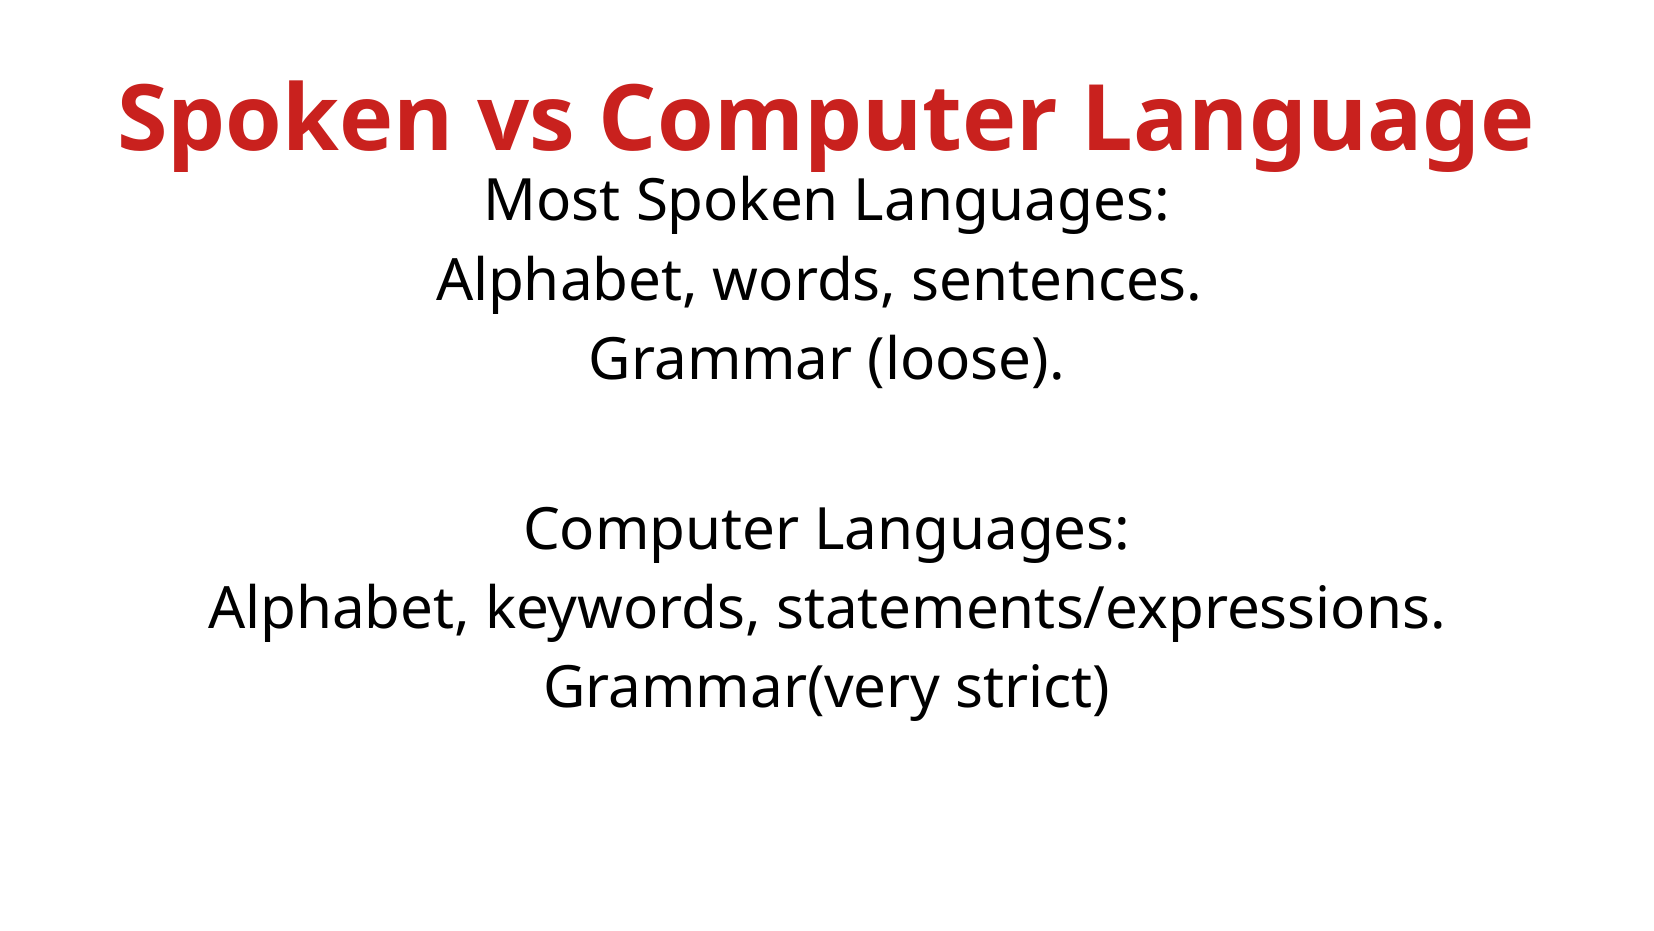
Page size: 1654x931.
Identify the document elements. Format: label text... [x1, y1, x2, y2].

title Spoken vs Computer Language [82, 37, 1571, 193]
subtitle Most Spoken Languages: Alphabet, words, sentences. Grammar (loose). Computer Languages: Alphabet, keywords, statements/expressions. Grammar(very strict) [82, 217, 1571, 757]
